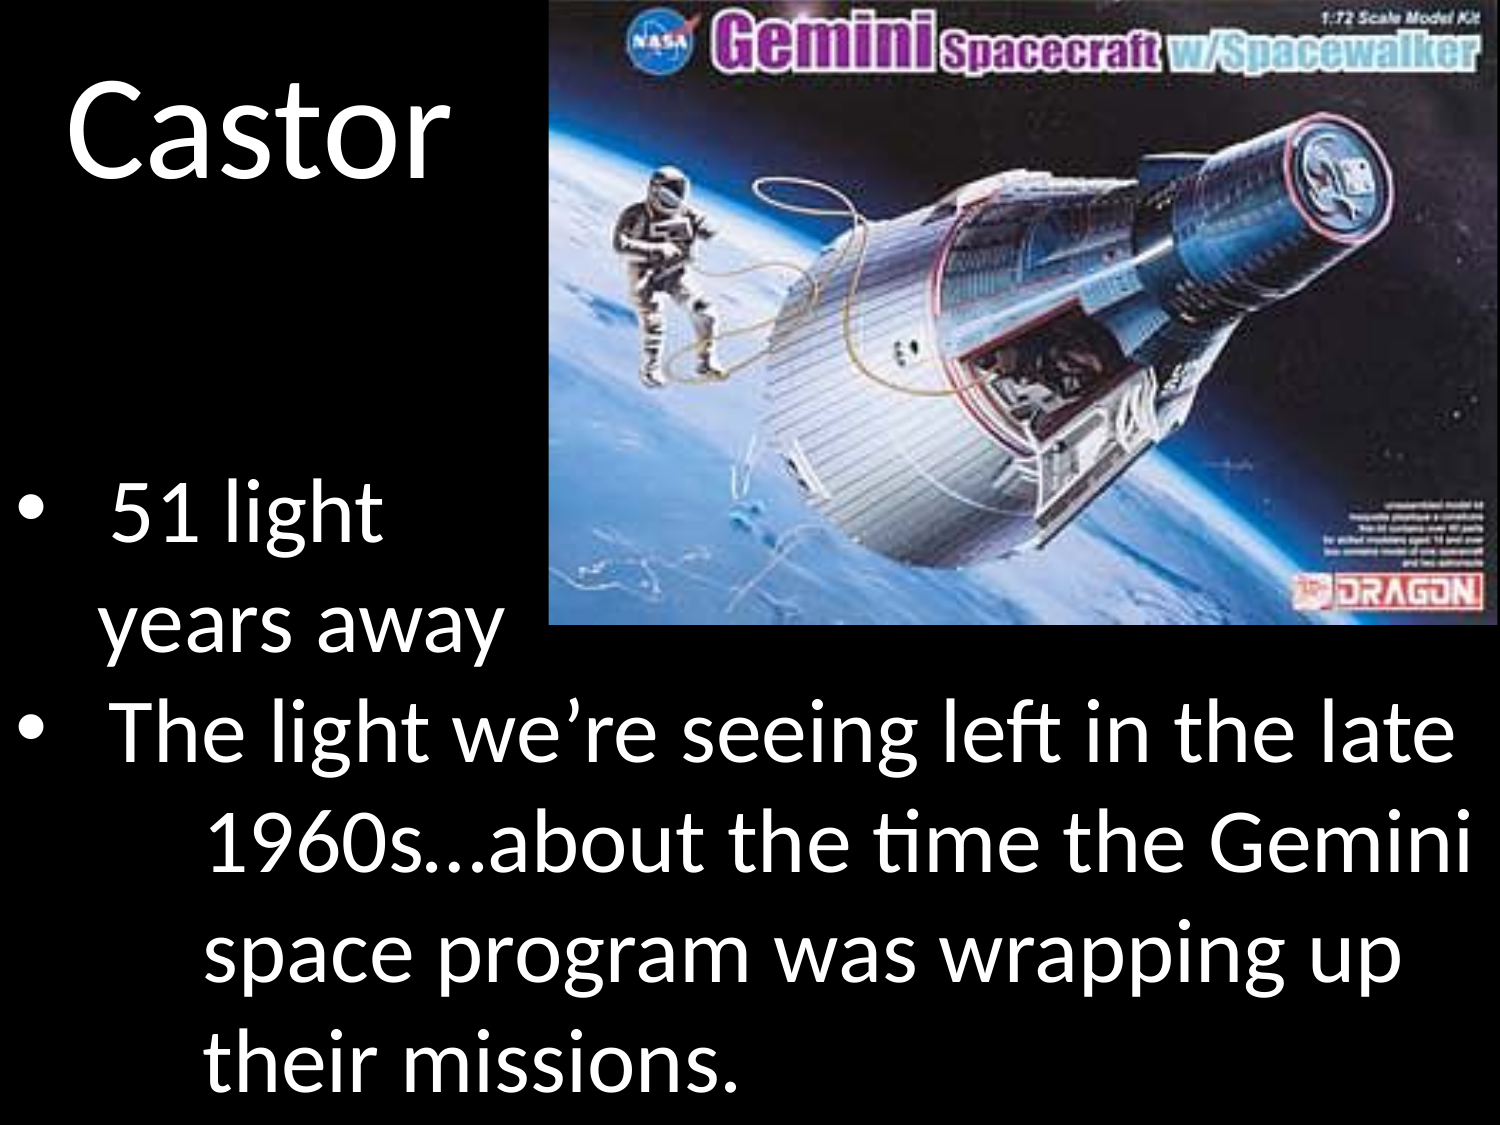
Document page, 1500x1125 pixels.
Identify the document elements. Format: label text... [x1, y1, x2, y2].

text_box 51 light years away The light we’re seeing left in the late 1960s…about the time the Gemini space program was wrapping up their missions. [0, 443, 1495, 1125]
text_box Castor [50, 20, 548, 218]
picture [548, 0, 1498, 625]
